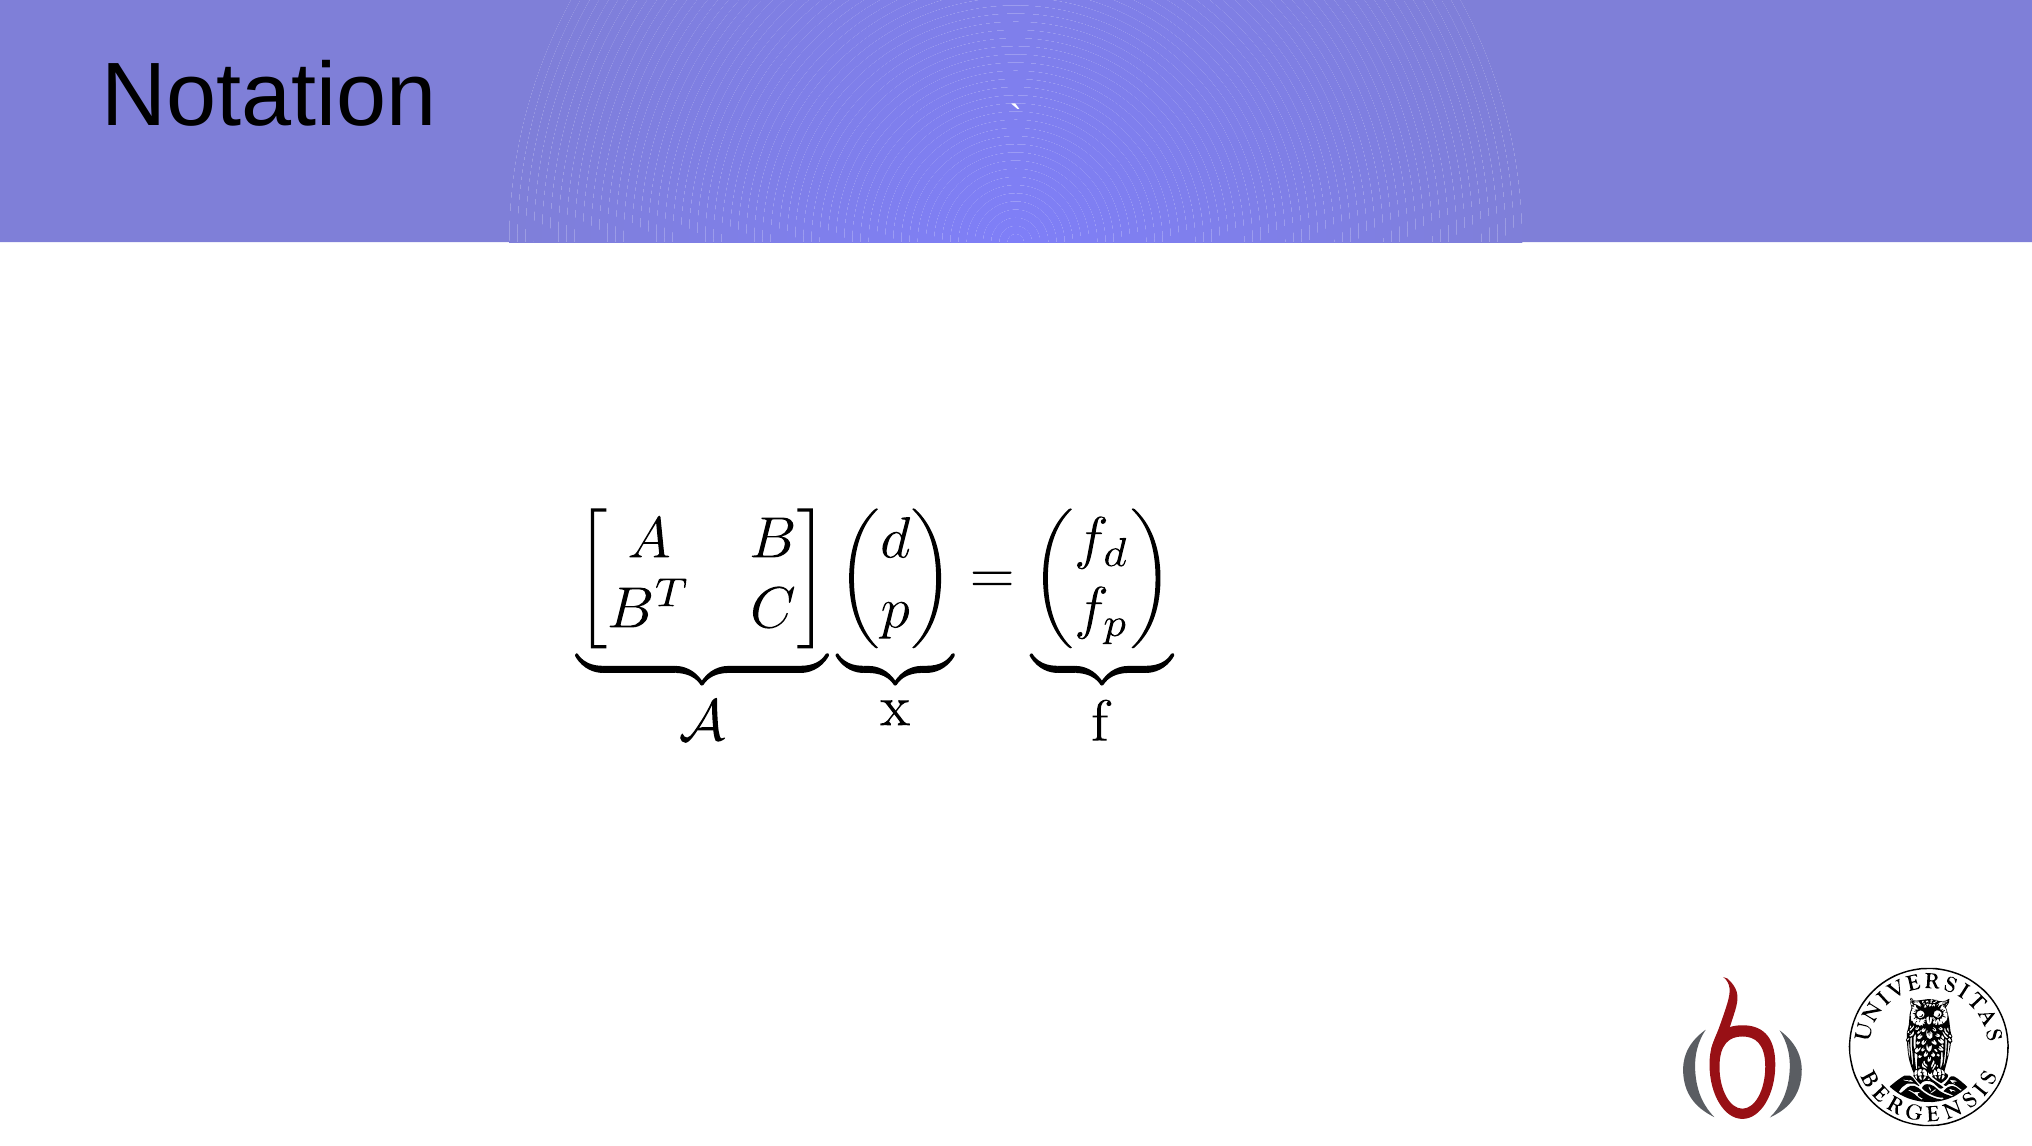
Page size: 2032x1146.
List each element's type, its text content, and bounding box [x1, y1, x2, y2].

title Notation [101, 43, 1930, 145]
text_box [575, 508, 1175, 743]
